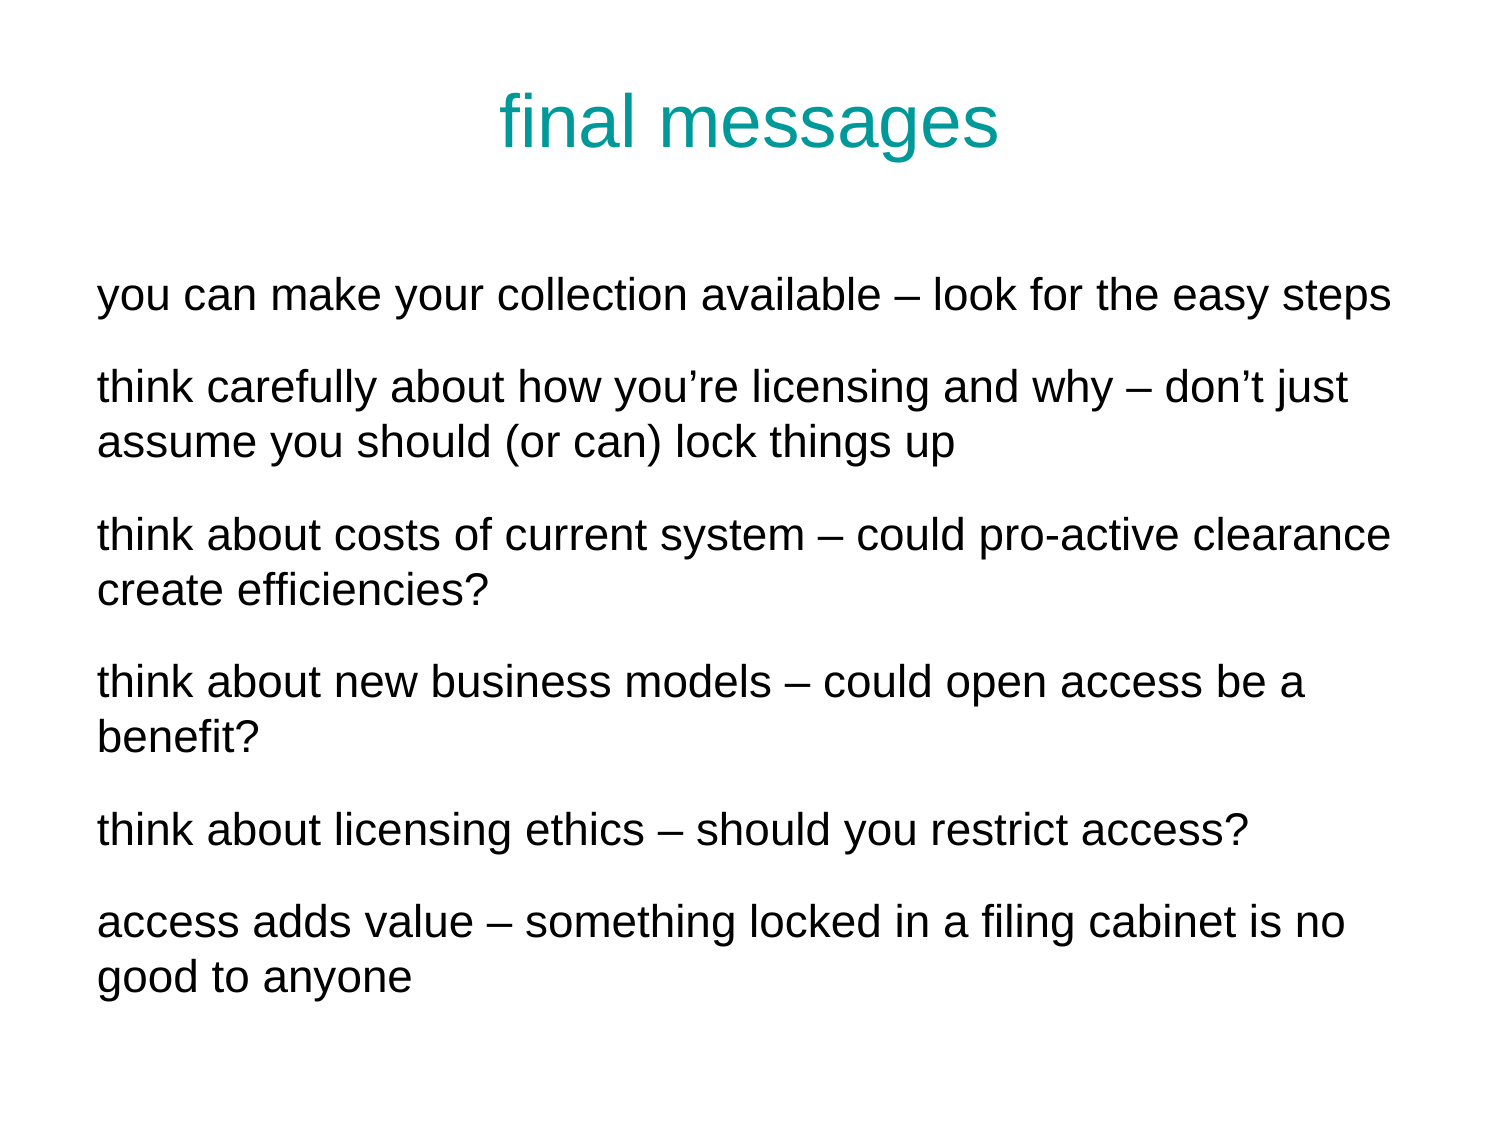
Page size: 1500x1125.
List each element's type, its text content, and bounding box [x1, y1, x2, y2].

text_box you can make your collection available – look for the easy steps think carefully about how you’re licensing and why – don’t just assume you should (or can) lock things up think about costs of current system – could pro-active clearance create efficiencies? think about new business models – could open access be a benefit? think about licensing ethics – should you restrict access? access adds value – something locked in a filing cabinet is no good to anyone [82, 261, 1459, 1006]
title final messages [75, 36, 1426, 200]
